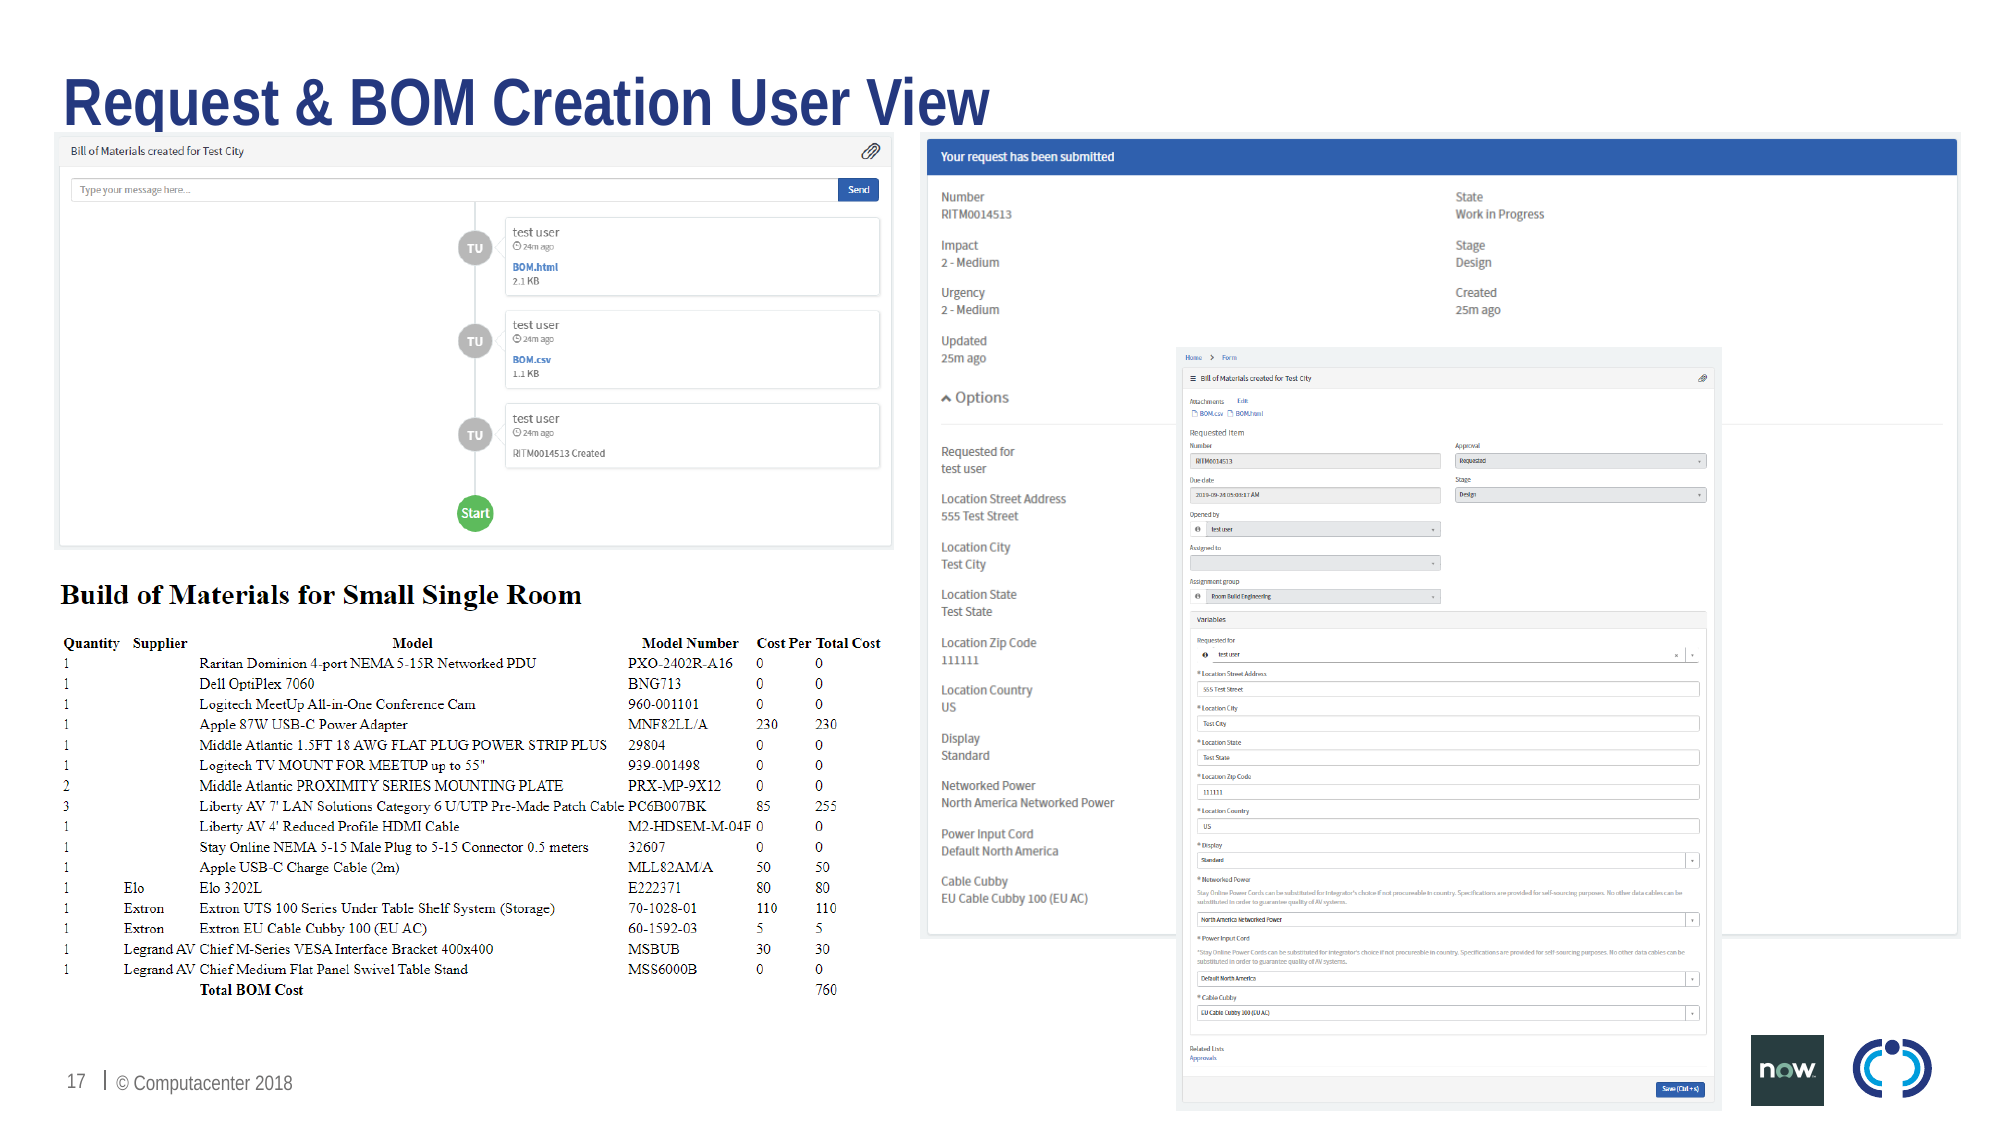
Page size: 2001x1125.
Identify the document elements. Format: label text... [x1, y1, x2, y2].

picture [54, 576, 897, 1009]
title Request & BOM Creation User View [48, 59, 1895, 132]
picture [920, 132, 1961, 1111]
text_box © Computacenter 2018 [116, 1061, 908, 1097]
text_box 17 [66, 1059, 103, 1096]
picture [1751, 1035, 1824, 1106]
picture [54, 132, 894, 550]
